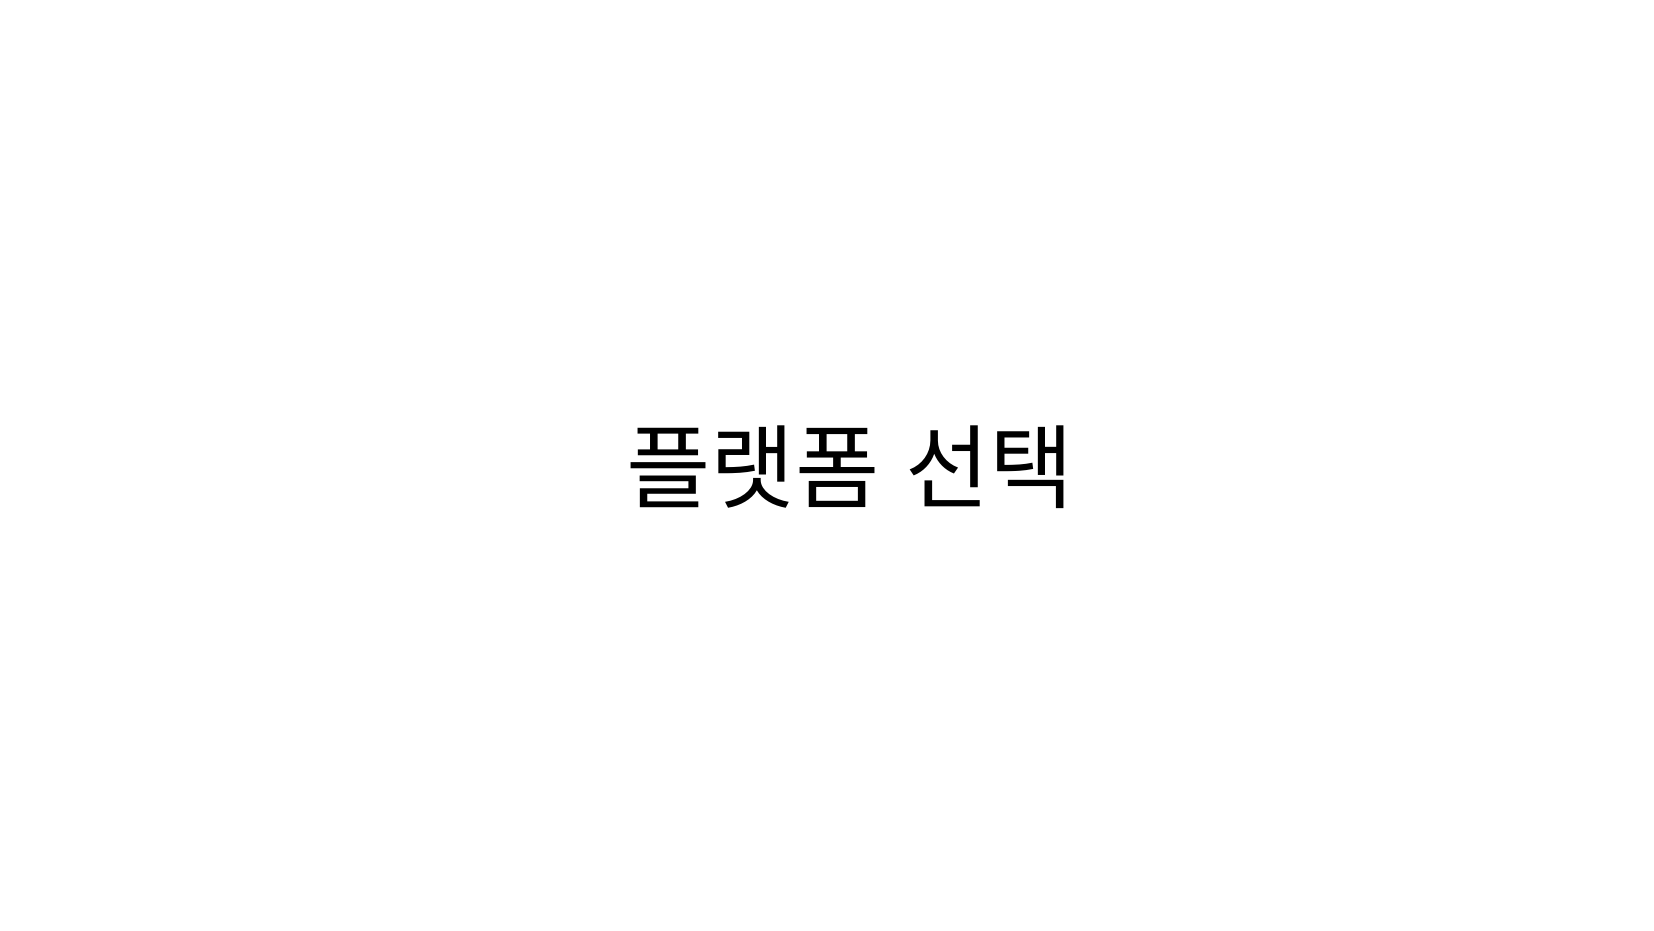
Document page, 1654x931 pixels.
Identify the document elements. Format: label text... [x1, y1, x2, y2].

title 플랫폼 선택 [106, 383, 1595, 540]
